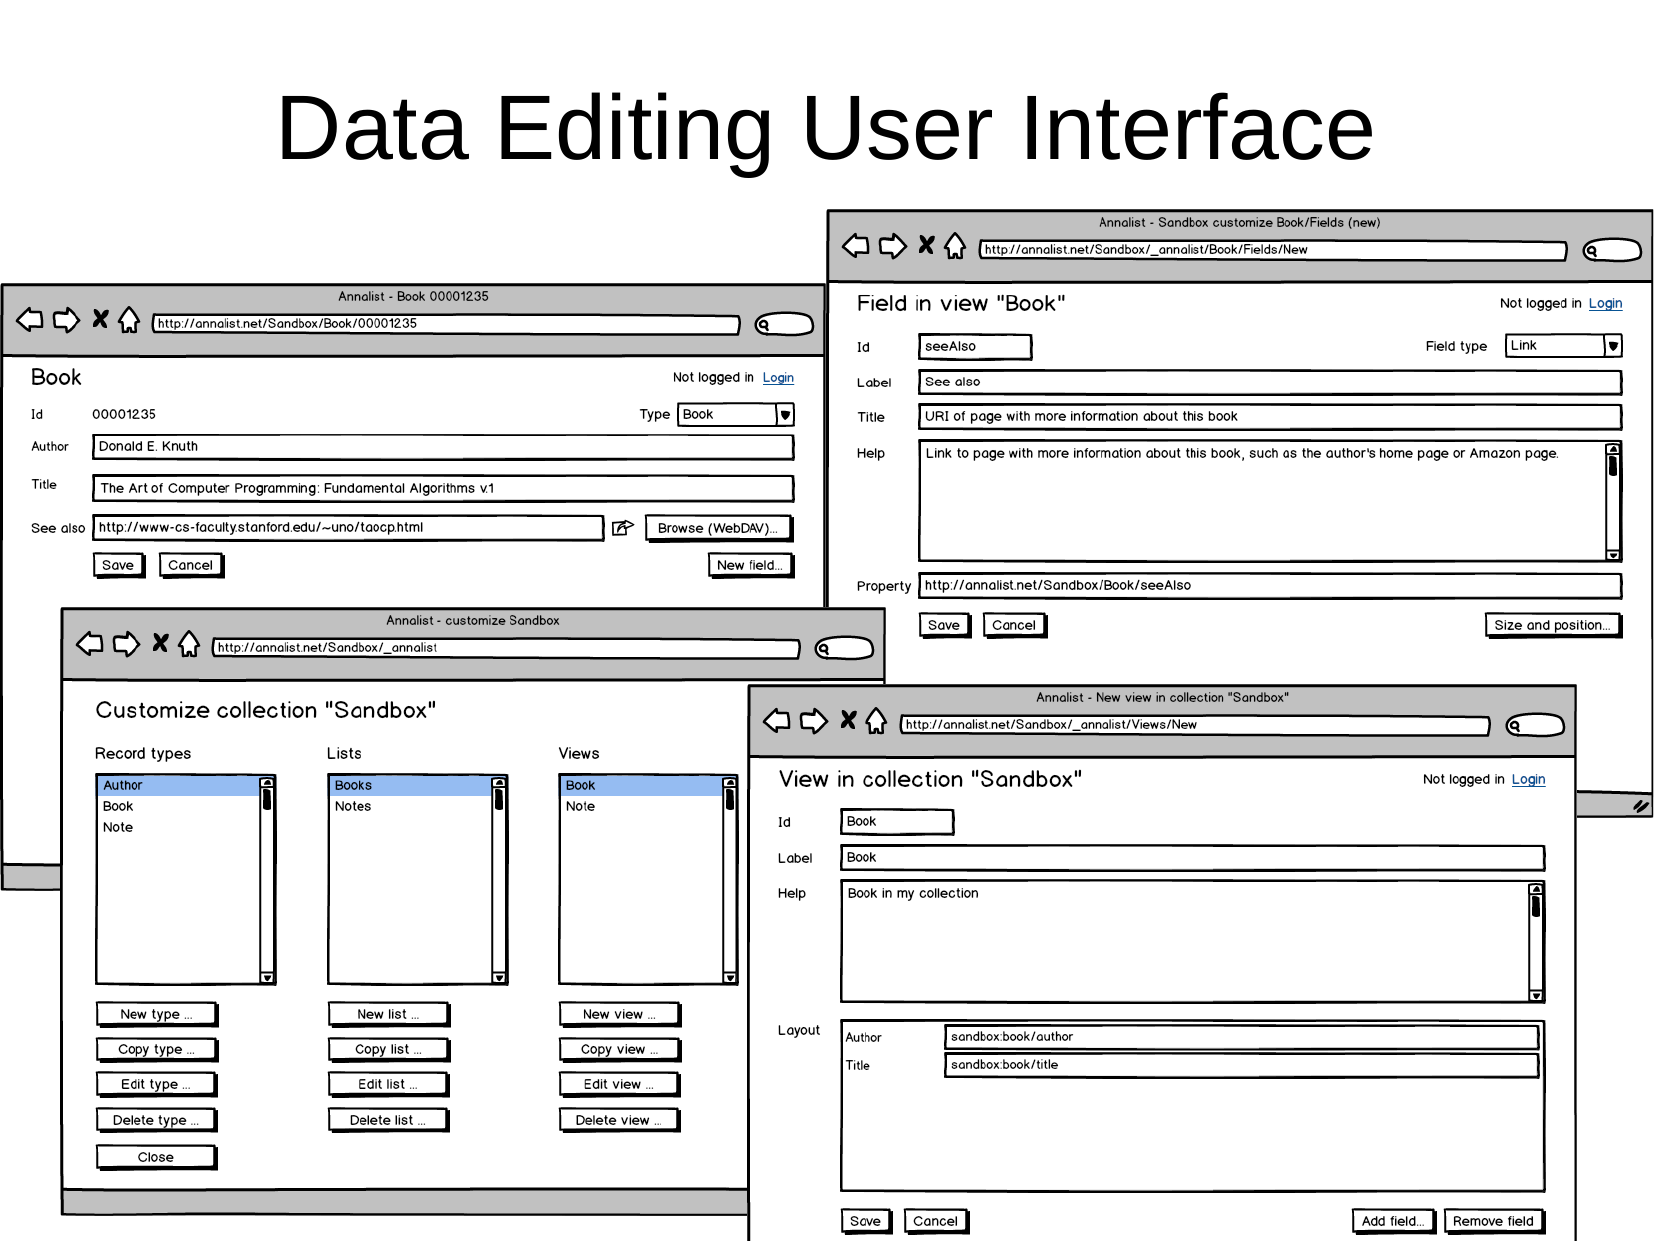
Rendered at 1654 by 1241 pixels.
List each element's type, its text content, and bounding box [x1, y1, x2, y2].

picture [0, 209, 1654, 1241]
title Data Editing User Interface [82, 49, 1571, 207]
